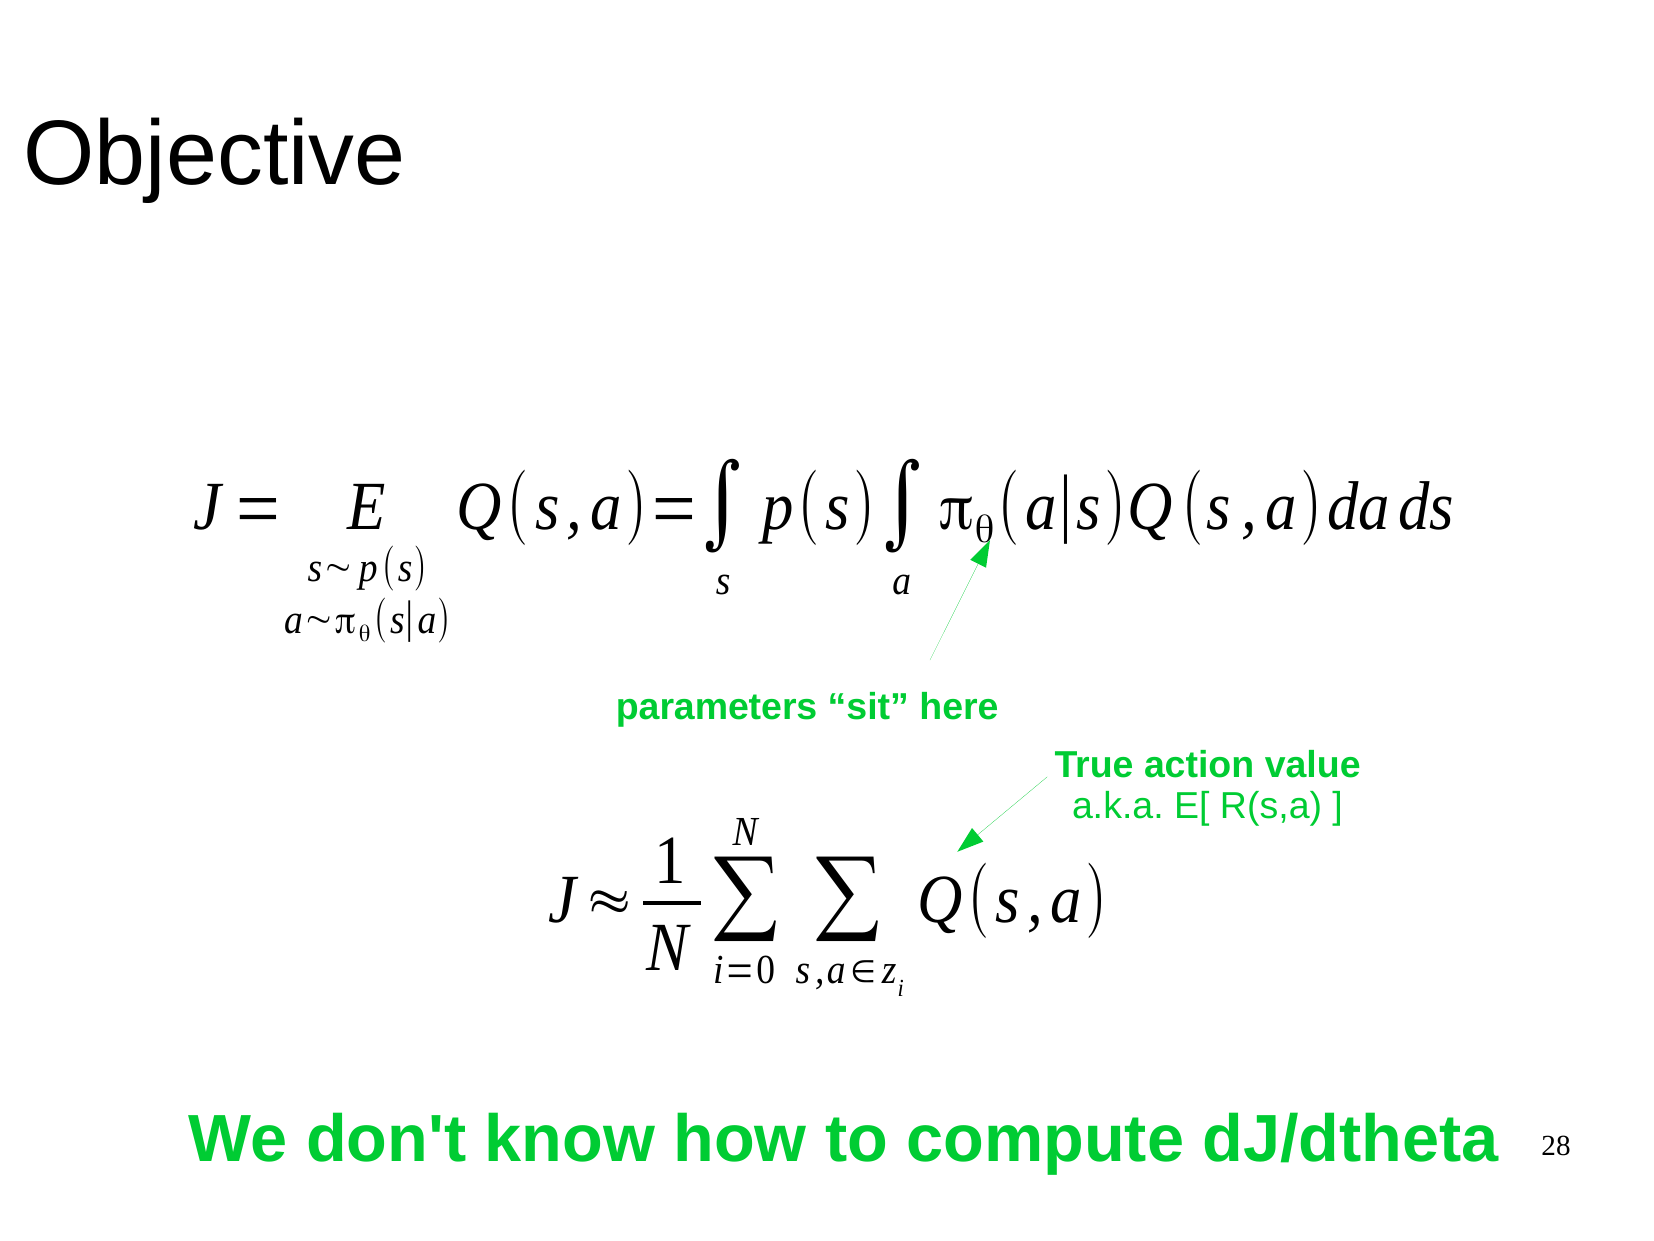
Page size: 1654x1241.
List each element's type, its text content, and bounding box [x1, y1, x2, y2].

title Objective [23, 49, 1512, 257]
chart [532, 806, 1123, 1002]
text_box parameters “sit” here [594, 678, 1021, 736]
chart [178, 452, 1472, 645]
text_box True action value a.k.a. E[ R(s,a) ] [1039, 735, 1376, 835]
text_box We don't know how to compute dJ/dtheta [104, 1093, 1585, 1183]
